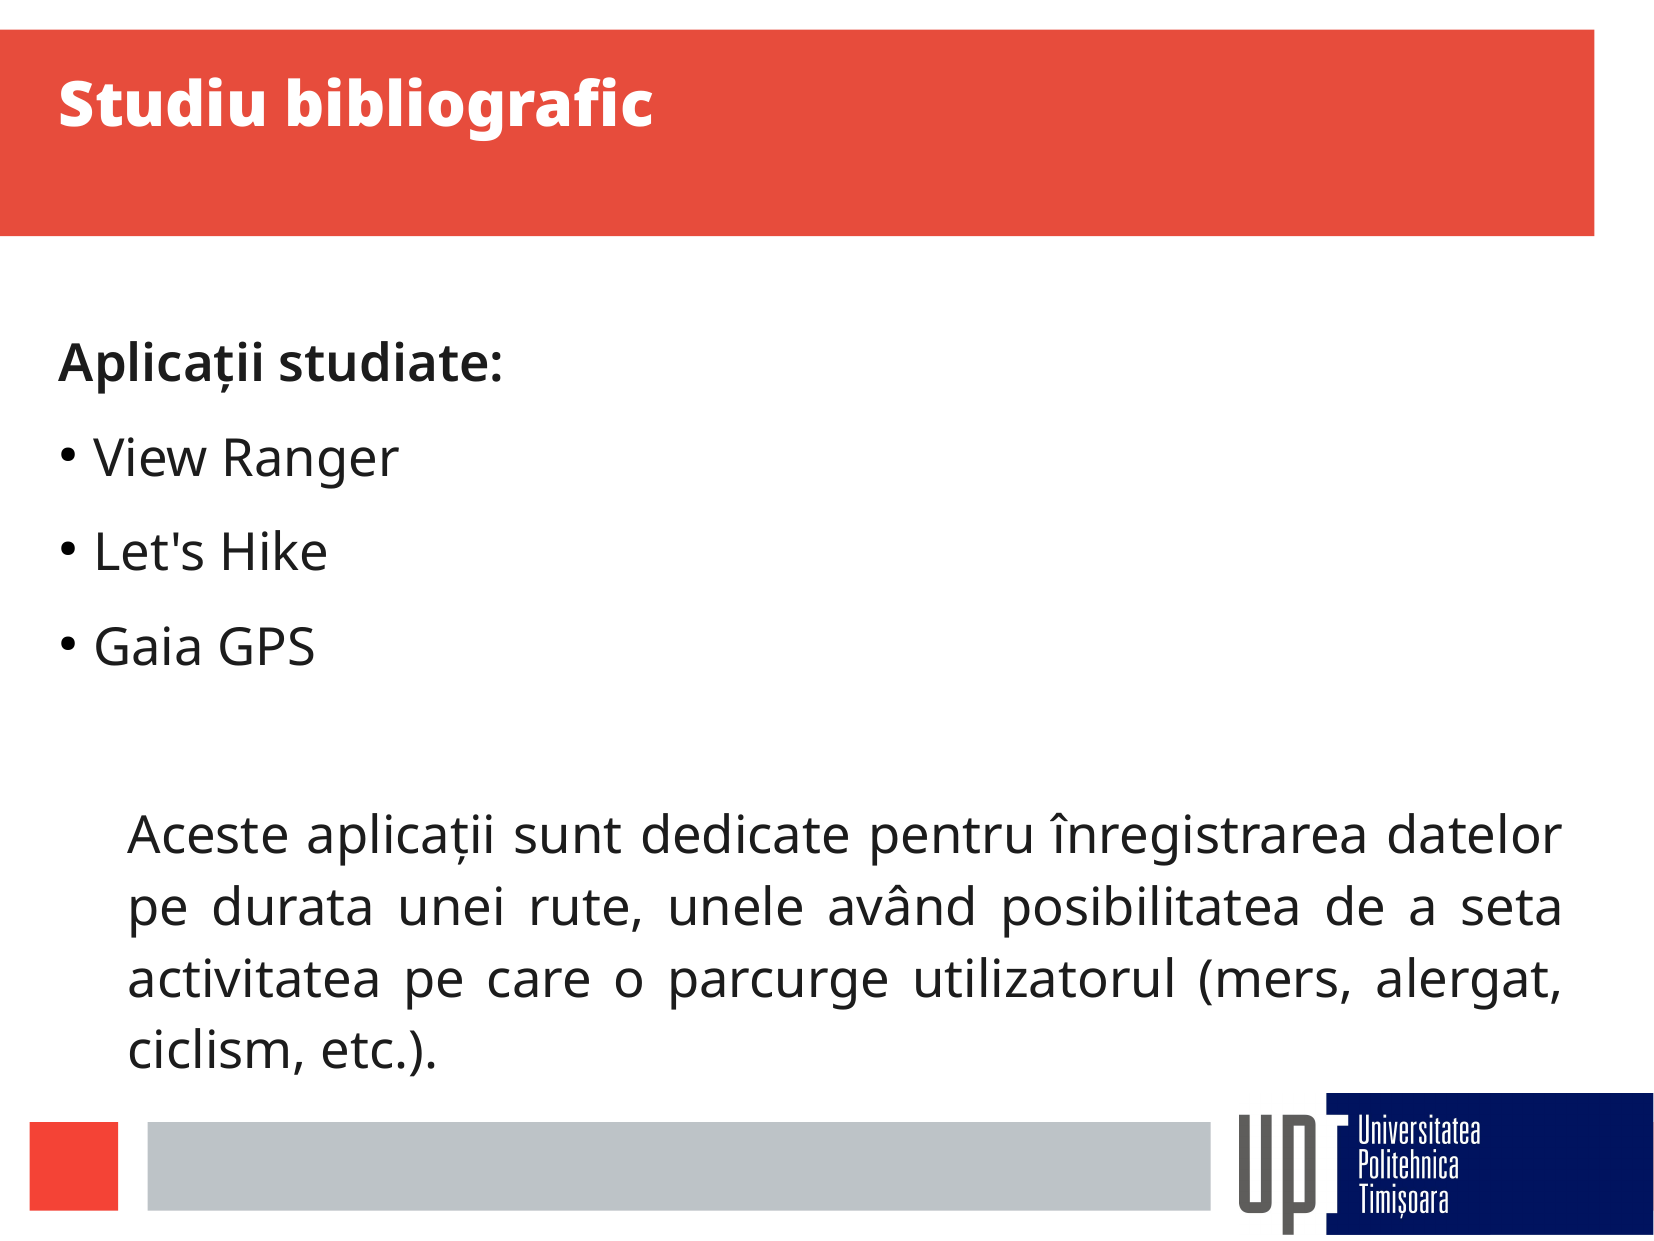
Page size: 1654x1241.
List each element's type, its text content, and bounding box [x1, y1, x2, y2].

title Studiu bibliografic [59, 59, 1595, 207]
list Aplicații studiate: View Ranger Let's Hike Gaia GPS Aceste aplicații sunt dedicate pentru înregistrarea datelor pe durata unei rute, unele având posibilitatea de a seta activitatea pe care o parcurge utilizatorul (mers, alergat, ciclism, etc.). [59, 325, 1565, 1094]
picture [1239, 1093, 1654, 1236]
